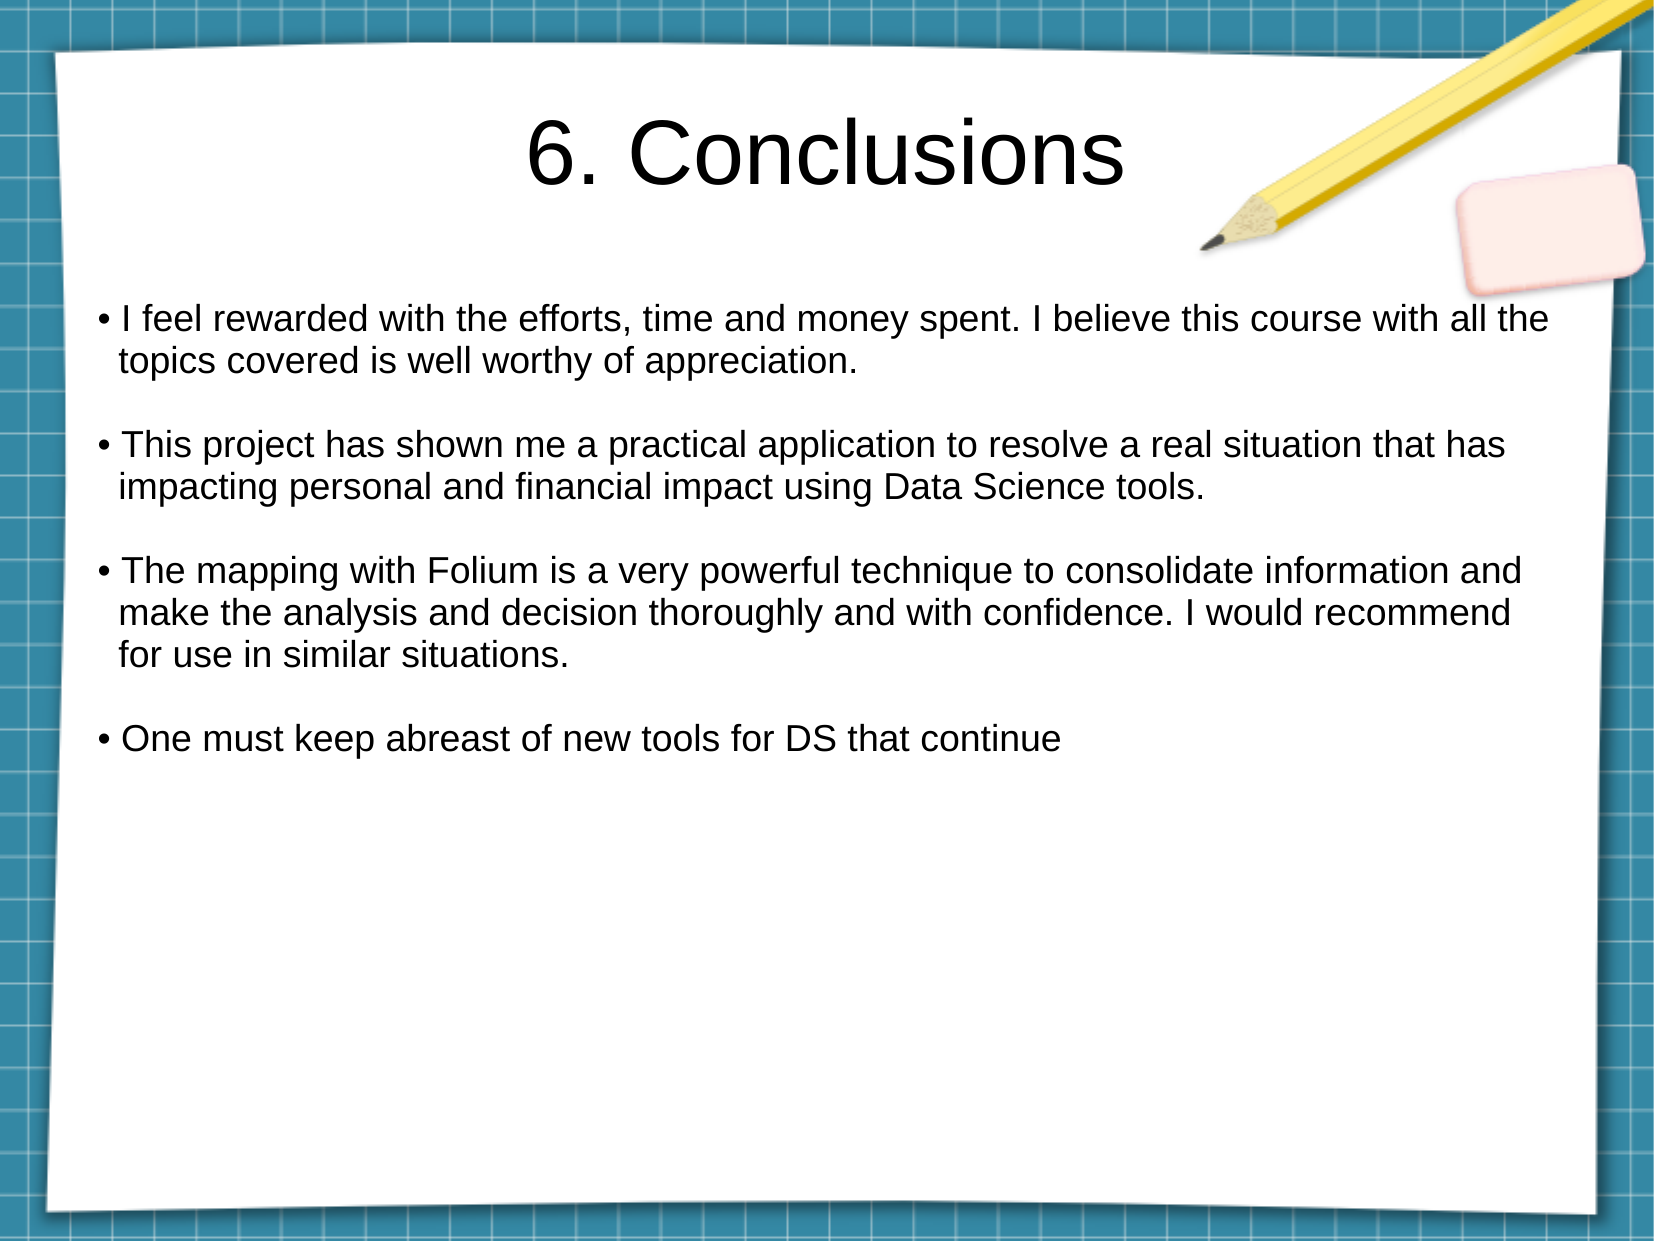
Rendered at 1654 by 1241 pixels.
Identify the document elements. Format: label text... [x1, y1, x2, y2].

picture [0, 0, 1654, 1241]
text_box • I feel rewarded with the efforts, time and money spent. I believe this course with all the topics covered is well worthy of appreciation. • This project has shown me a practical application to resolve a real situation that has impacting personal and financial impact using Data Science tools. • The mapping with Folium is a very powerful technique to consolidate information and make the analysis and decision thoroughly and with confidence. I would recommend for use in similar situations. • One must keep abreast of new tools for DS that continue [82, 290, 1571, 1170]
title 6. Conclusions [82, 49, 1571, 257]
